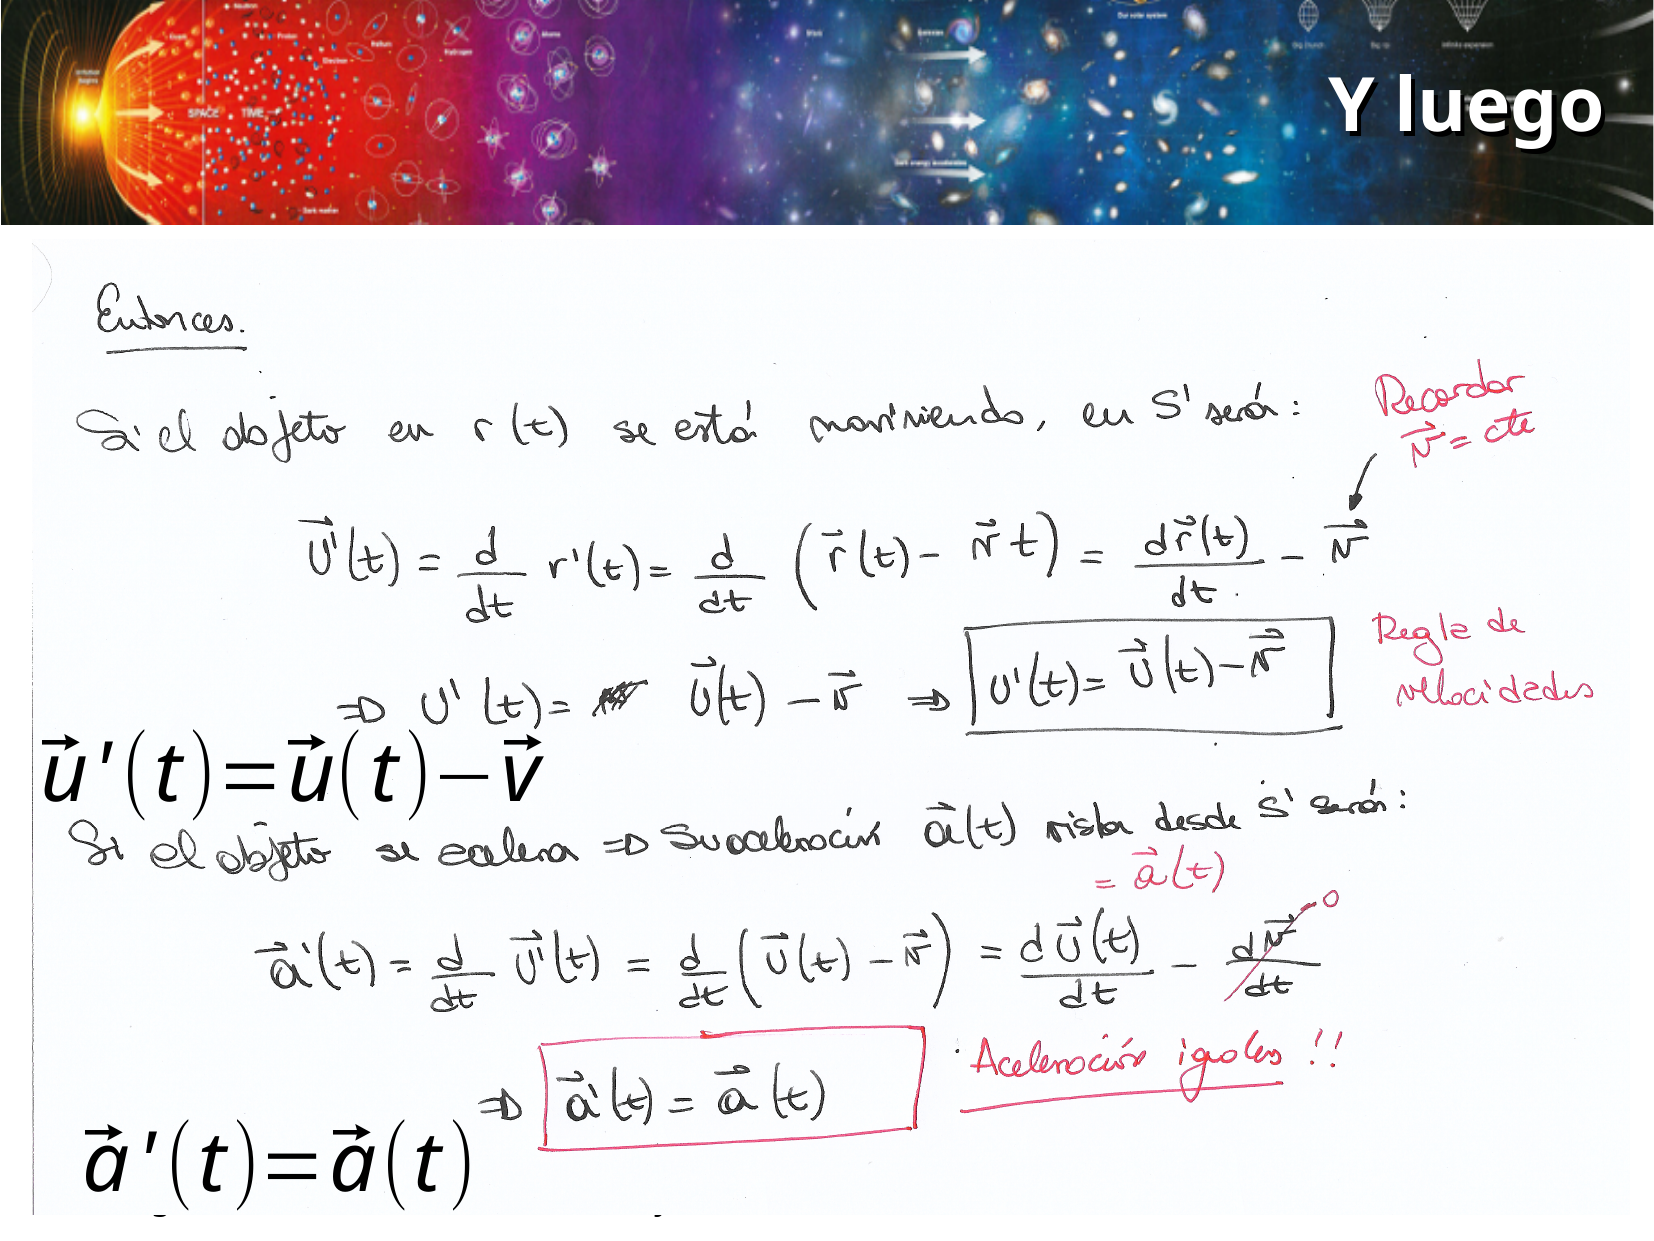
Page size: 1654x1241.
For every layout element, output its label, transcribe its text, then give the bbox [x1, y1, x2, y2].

picture [32, 239, 1630, 1216]
picture [1, 0, 1654, 225]
chart [75, 1110, 483, 1215]
chart [32, 720, 552, 825]
title Y luego [45, 15, 1606, 191]
